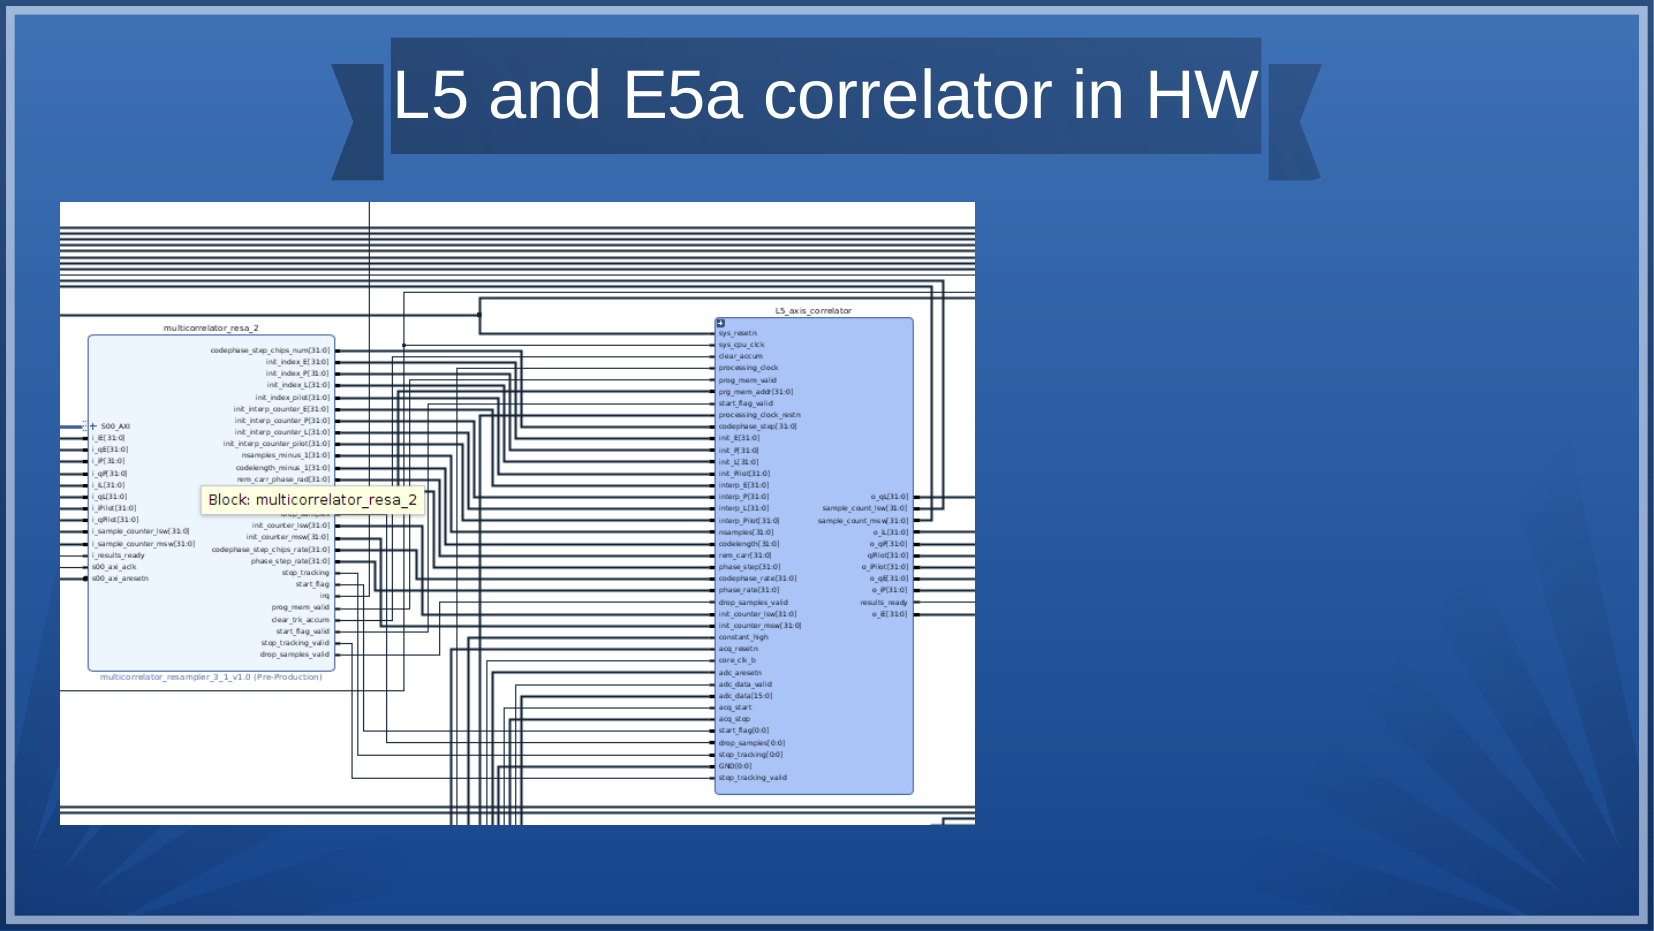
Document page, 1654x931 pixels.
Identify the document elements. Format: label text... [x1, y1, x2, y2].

picture [60, 202, 976, 826]
title L5 and E5a correlator in HW [389, 35, 1264, 154]
